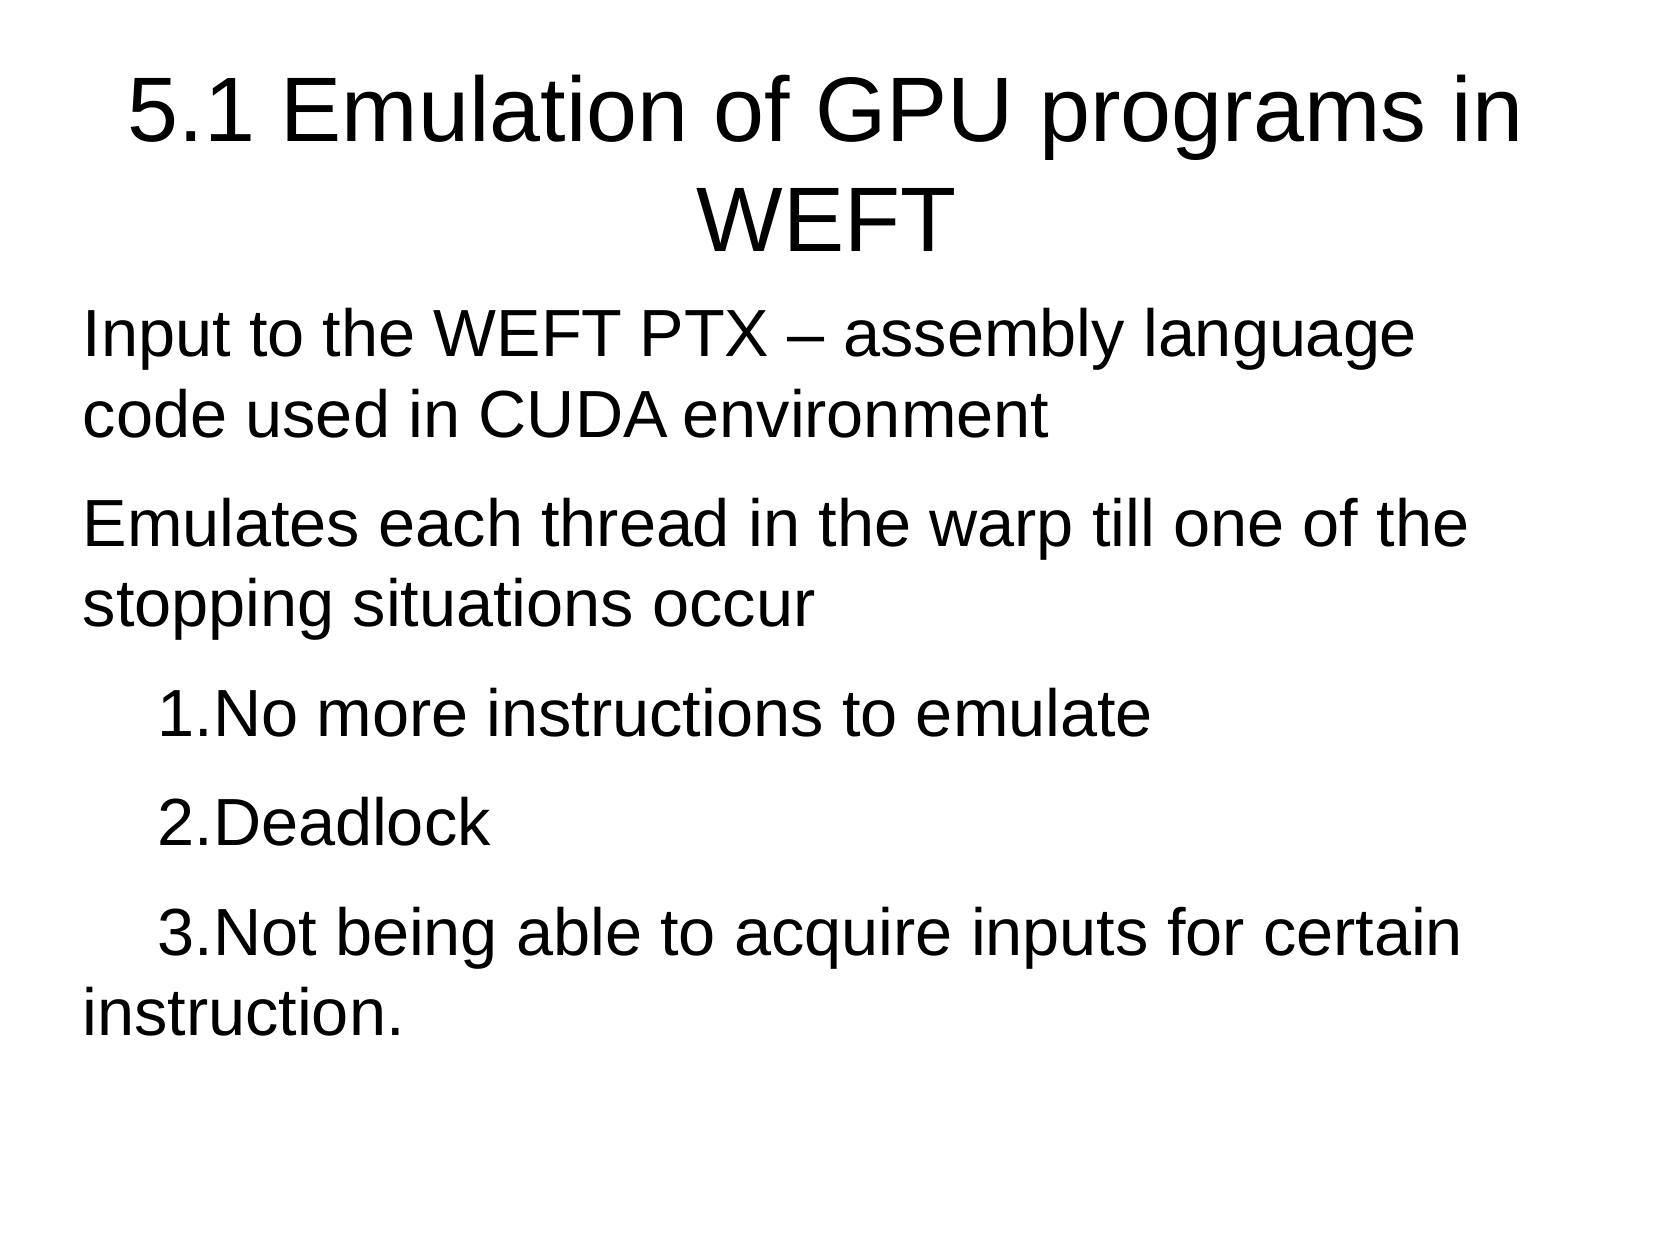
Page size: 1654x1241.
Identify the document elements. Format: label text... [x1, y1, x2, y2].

title 5.1 Emulation of GPU programs in WEFT [82, 49, 1571, 257]
list Input to the WEFT PTX – assembly language code used in CUDA environment Emulates each thread in the warp till one of the stopping situations occur 1.No more instructions to emulate 2.Deadlock 3.Not being able to acquire inputs for certain instruction. [82, 290, 1571, 1109]
